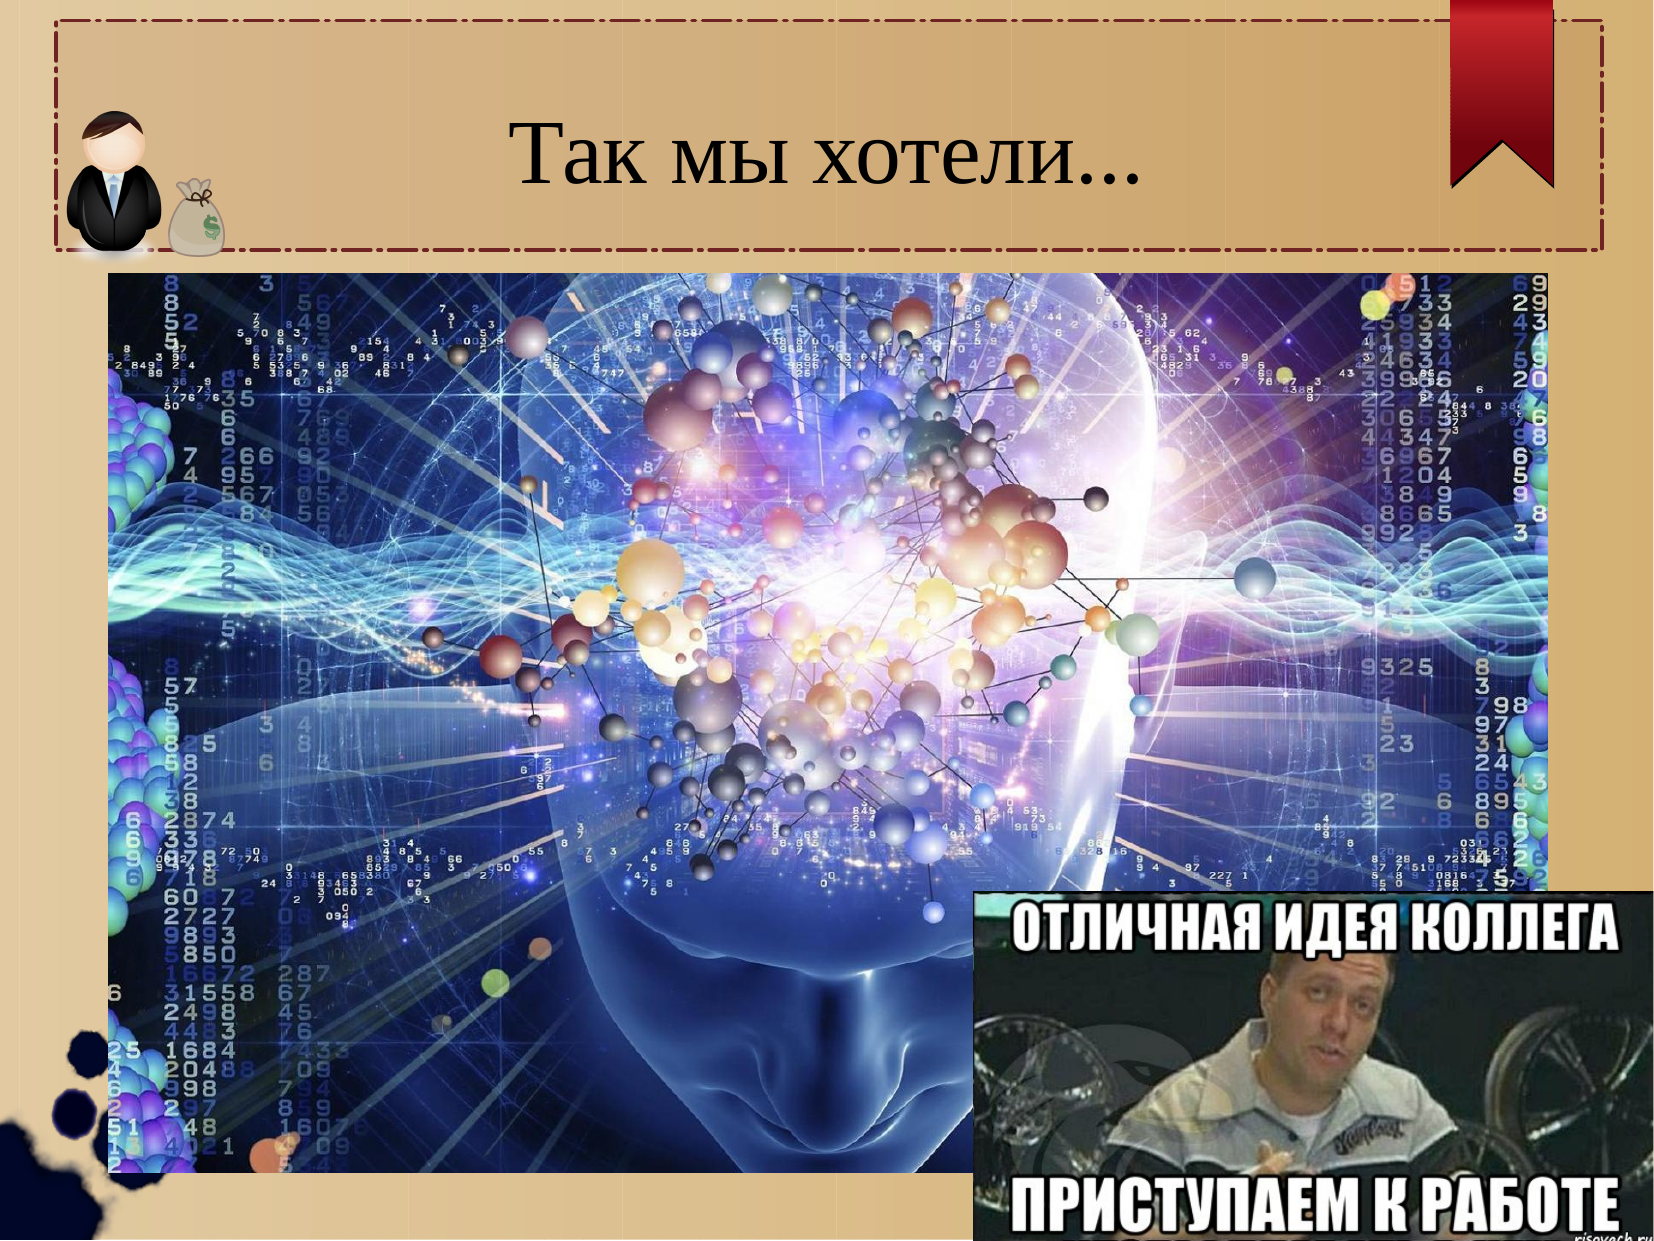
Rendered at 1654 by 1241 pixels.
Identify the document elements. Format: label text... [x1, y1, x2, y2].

picture [49, 94, 225, 268]
picture [108, 273, 1654, 1241]
title Так мы хотели... [82, 49, 1571, 257]
